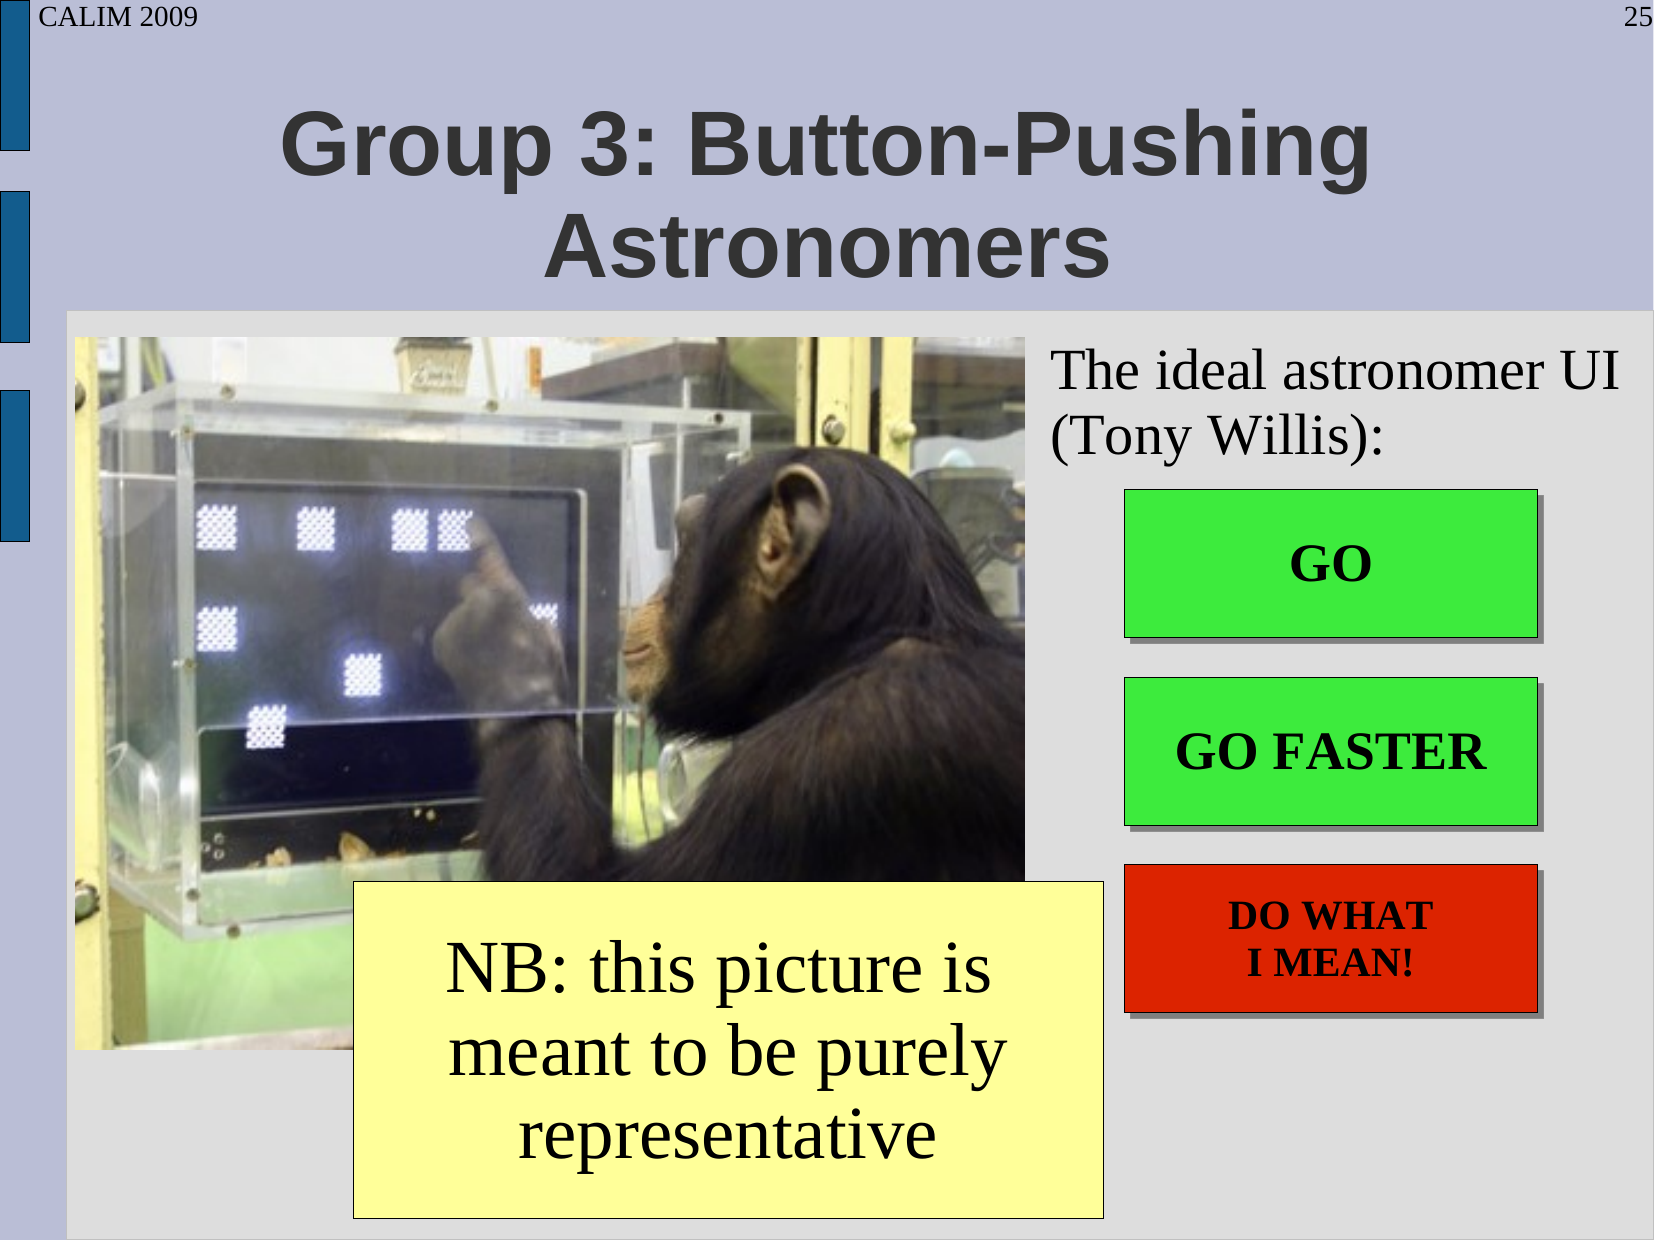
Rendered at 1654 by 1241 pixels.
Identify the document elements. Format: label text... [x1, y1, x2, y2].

text_box NB: this picture is meant to be purely representative [353, 881, 1104, 1219]
text_box DO WHAT I MEAN! [1124, 864, 1538, 1013]
text_box GO [1124, 489, 1538, 638]
title Group 3: Button-Pushing Astronomers [121, 87, 1534, 302]
picture [75, 337, 1025, 1051]
text_box GO FASTER [1124, 677, 1538, 826]
text_box The ideal astronomer UI (Tony Willis): [1050, 337, 1636, 474]
